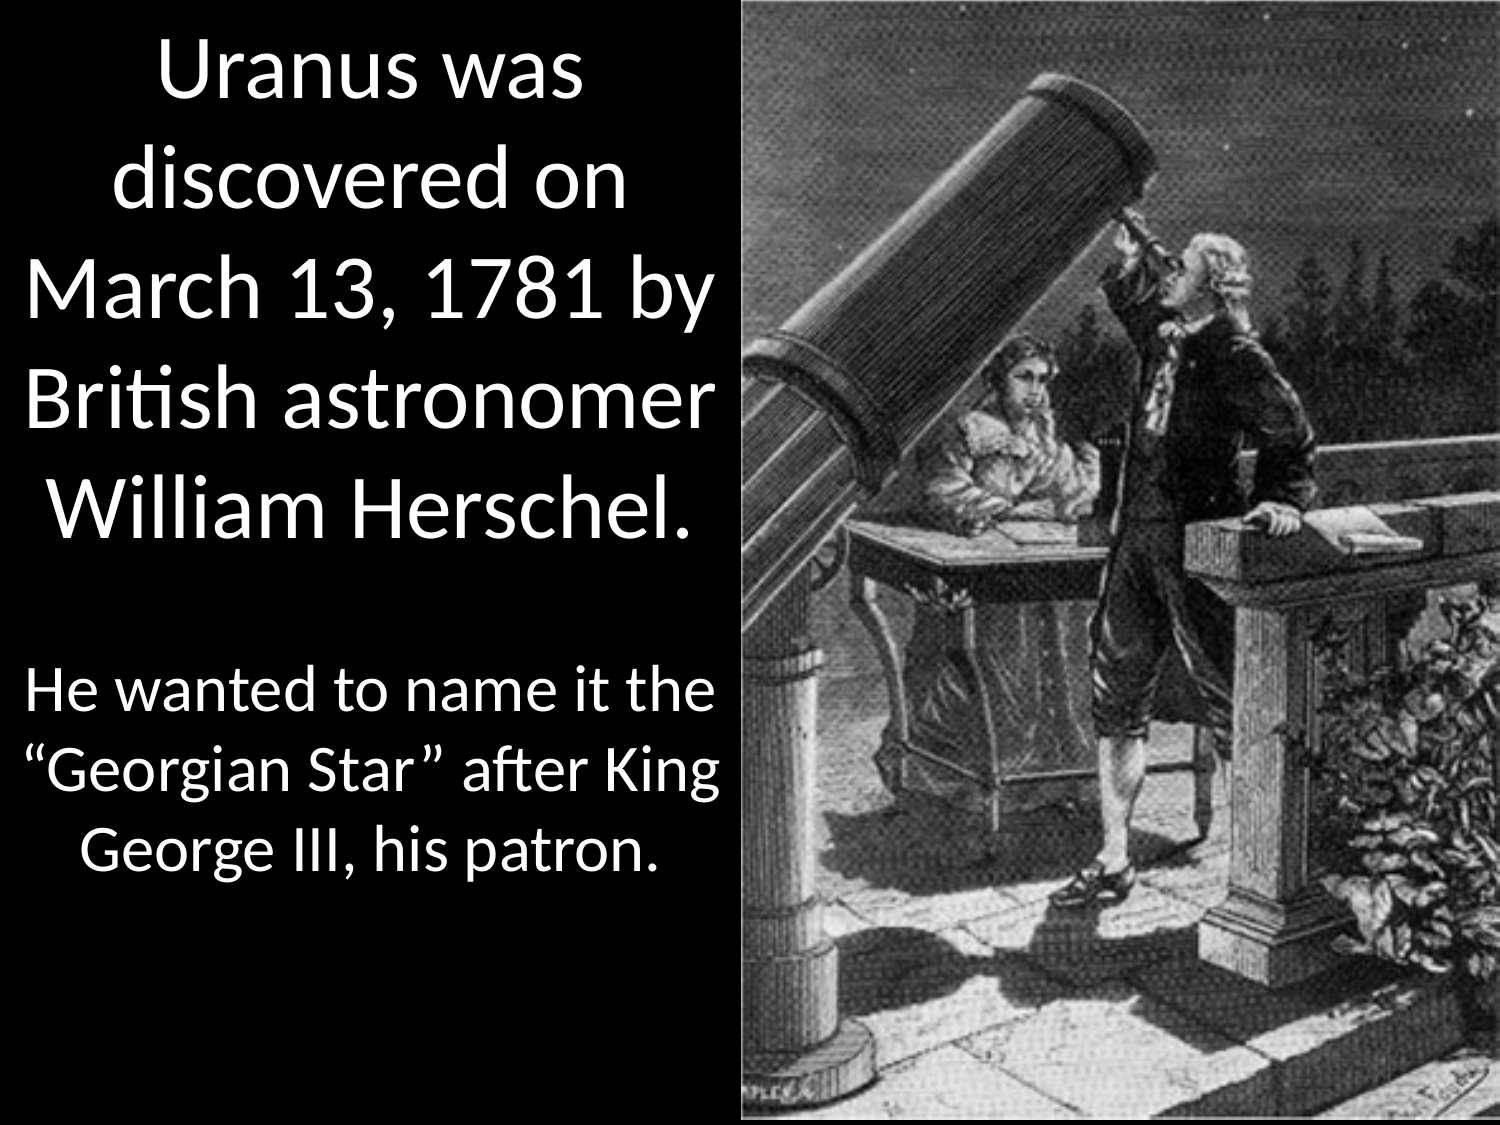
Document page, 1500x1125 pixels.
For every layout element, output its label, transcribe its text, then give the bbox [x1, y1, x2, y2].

text_box Uranus was discovered on March 13, 1781 by British astronomer William Herschel. [0, 0, 742, 565]
text_box He wanted to name it the “Georgian Star” after King George III, his patron. [0, 637, 742, 893]
picture [741, 0, 1500, 1120]
